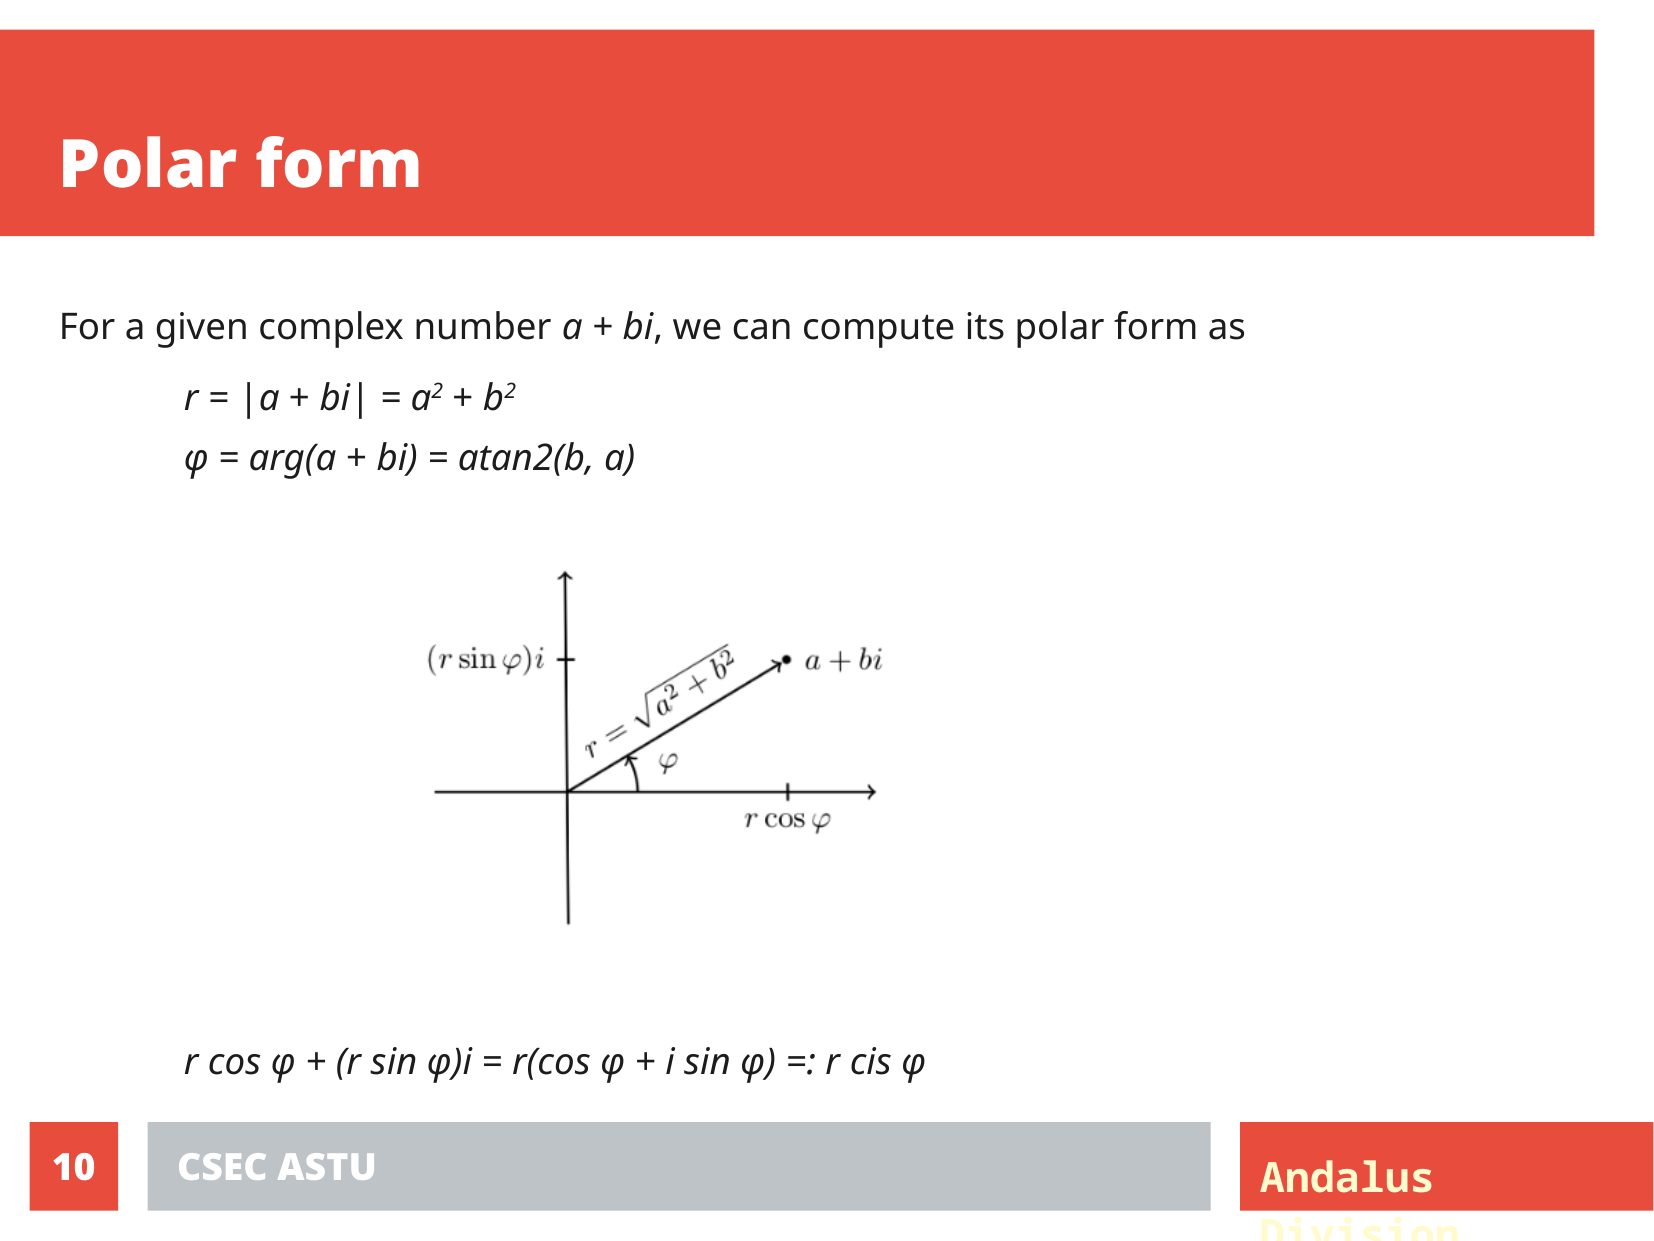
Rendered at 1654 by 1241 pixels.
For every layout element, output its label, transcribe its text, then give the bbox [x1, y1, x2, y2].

title Polar form [59, 59, 1595, 207]
list For a given complex number a + bi, we can compute its polar form as r = |a + bi| = a2 + b2 φ = arg(a + bi) = atan2(b, a) r cos φ + (r sin φ)i = r(cos φ + i sin φ) =: r cis φ [59, 300, 1565, 1093]
text_box Andalus Division [1245, 1140, 1636, 1197]
picture [315, 491, 992, 961]
